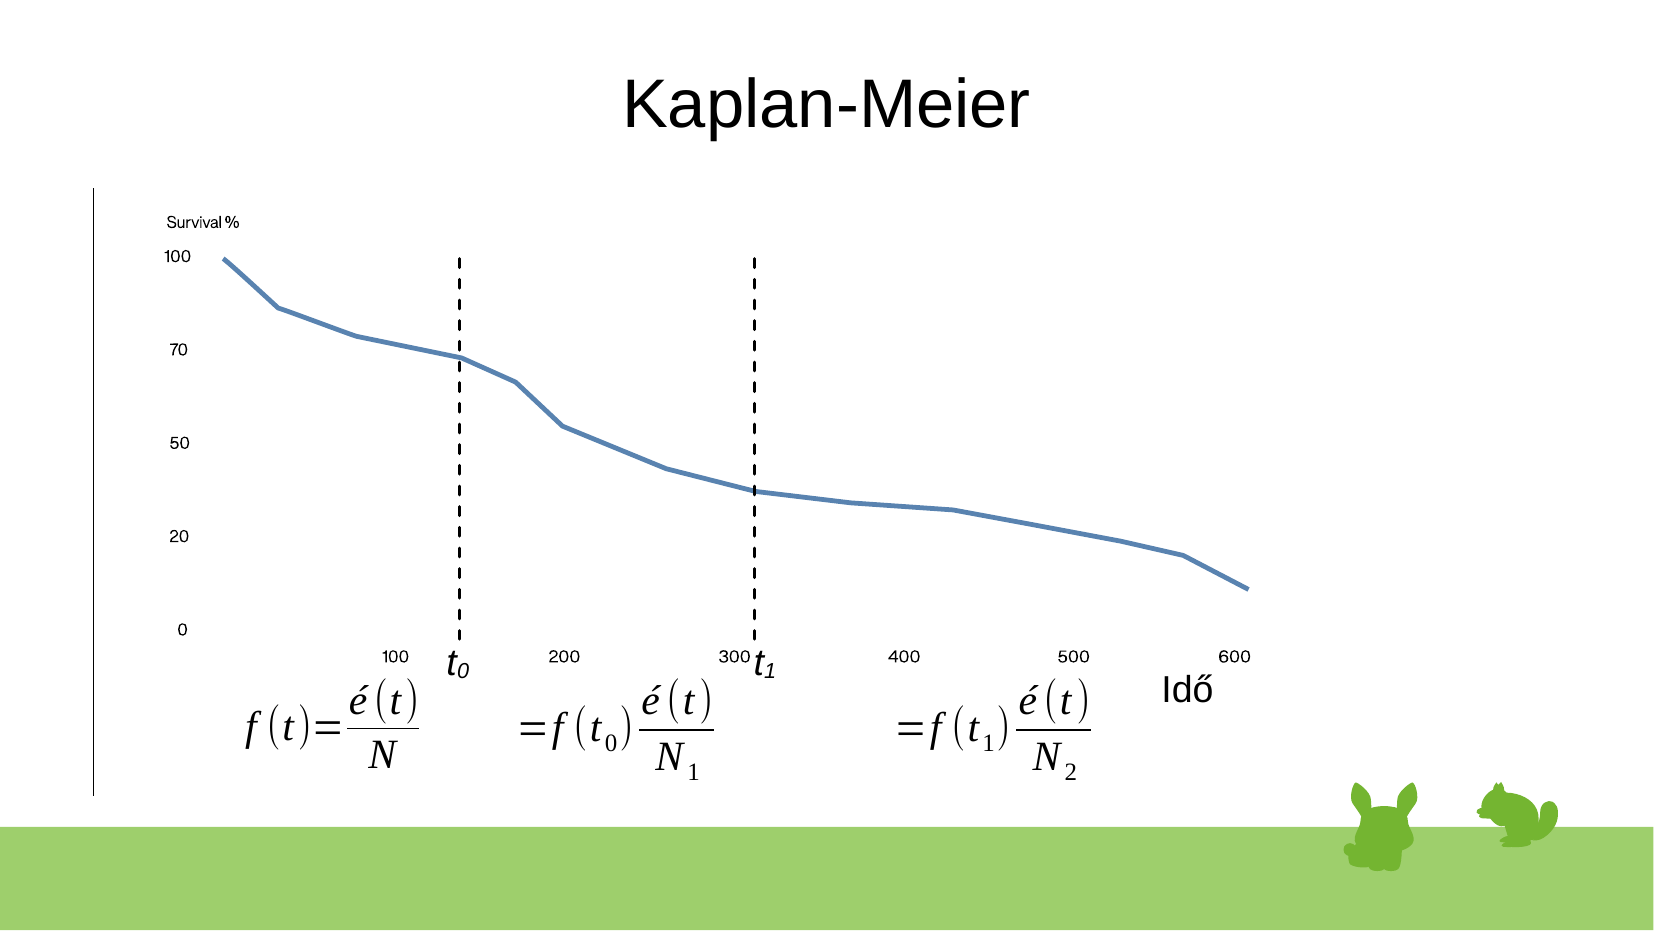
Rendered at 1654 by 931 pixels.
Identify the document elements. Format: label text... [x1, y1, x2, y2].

chart [243, 676, 421, 777]
chart [893, 676, 1094, 786]
title Kaplan-Meier [88, 29, 1565, 178]
text_box t1 [738, 634, 812, 691]
text_box t0 [431, 634, 505, 691]
chart [515, 676, 717, 786]
text_box Idő [1146, 661, 1288, 719]
picture [92, 188, 1320, 796]
